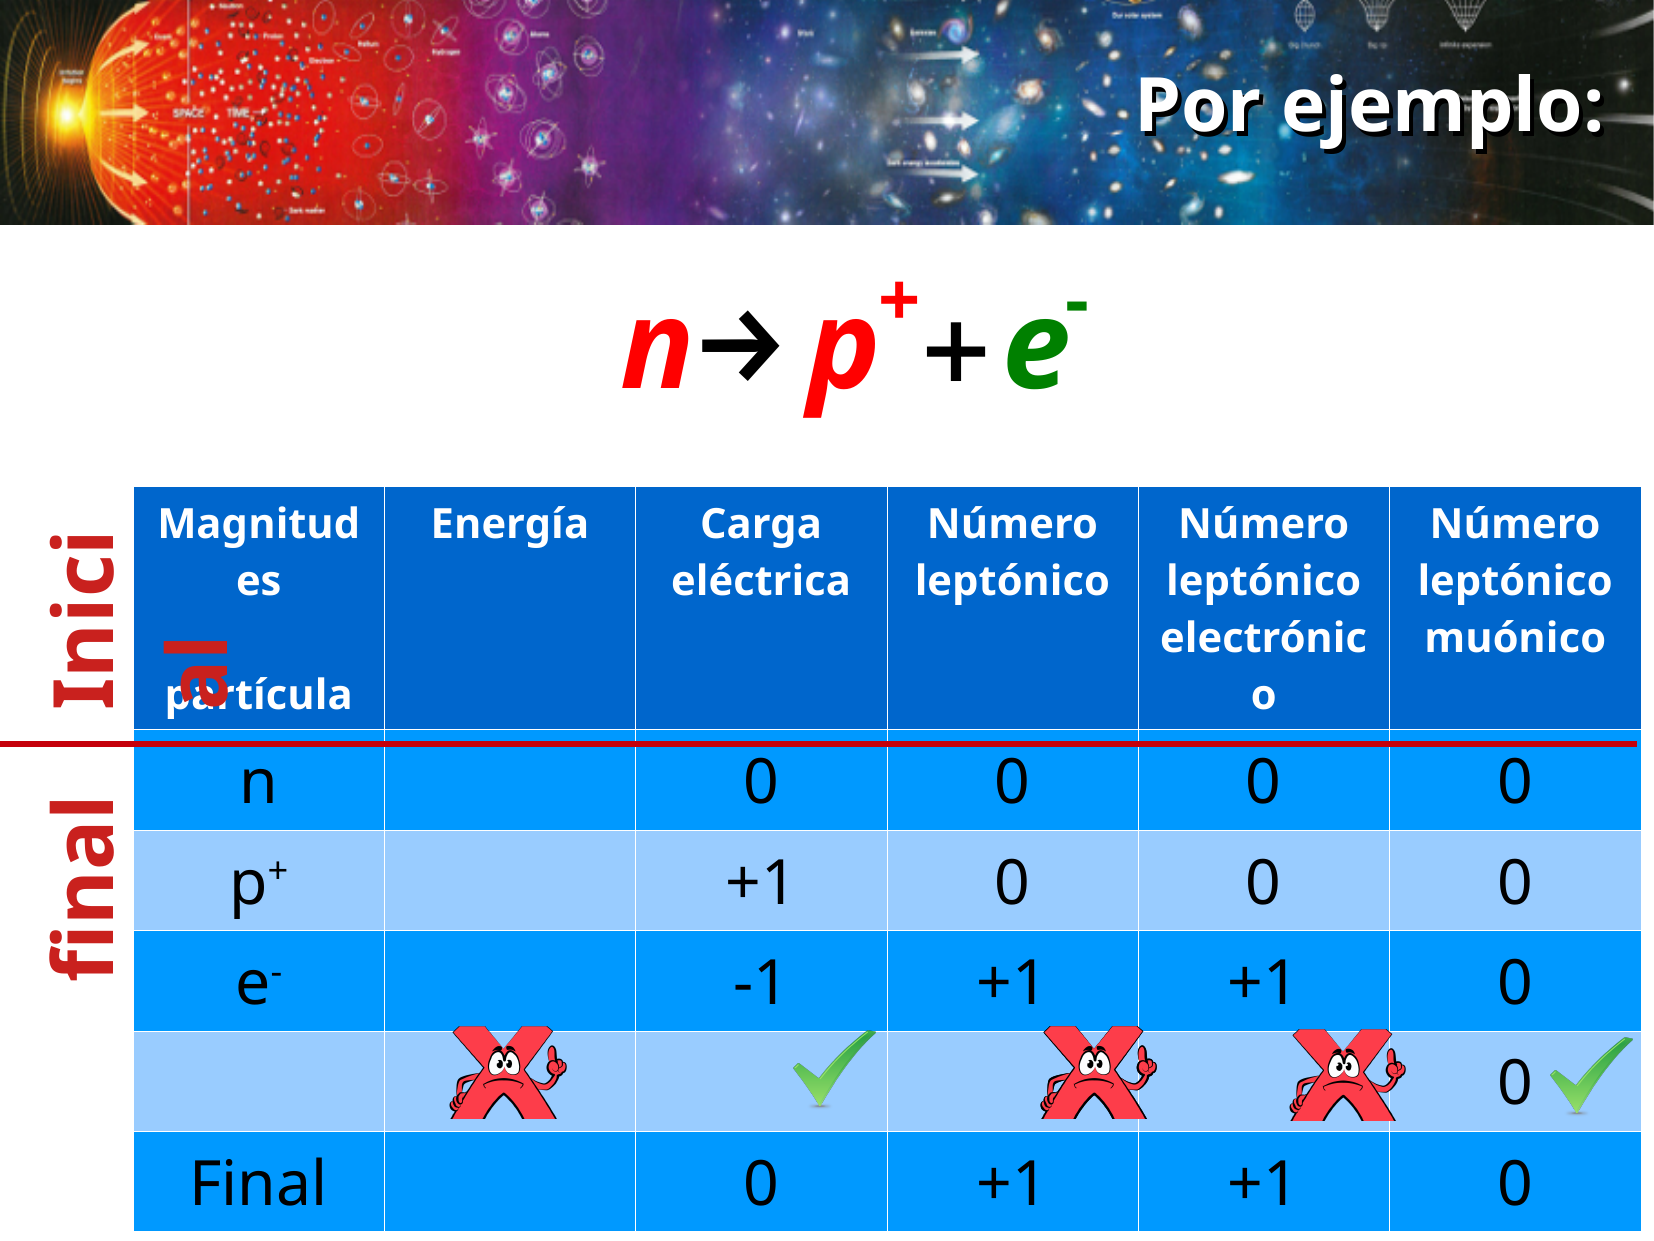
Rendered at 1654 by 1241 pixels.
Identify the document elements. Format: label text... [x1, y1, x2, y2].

table_header Número leptónico muónico [1390, 487, 1641, 729]
table_cell +1 [636, 831, 887, 930]
table_cell n [134, 747, 384, 830]
picture [1040, 1026, 1157, 1119]
table_cell p+ [134, 831, 384, 930]
table_header Energía [385, 487, 635, 729]
picture [793, 1030, 876, 1111]
table_cell n [134, 730, 384, 741]
table_cell 0 [1390, 931, 1641, 1031]
table_cell 0 [1390, 1132, 1641, 1231]
chart [609, 255, 1104, 421]
table_cell 0 [636, 1132, 887, 1231]
table_cell [1139, 1032, 1389, 1131]
table_cell 0 [1390, 730, 1641, 830]
table_cell e- [134, 931, 384, 1031]
table_cell +1 [888, 1132, 1138, 1231]
text_box Inicial [17, 486, 134, 726]
table_cell [134, 1032, 384, 1131]
picture [1550, 1037, 1633, 1117]
text_box final [17, 810, 134, 998]
table_cell [385, 1132, 635, 1231]
table_cell 0 [888, 730, 1138, 741]
table_cell [385, 747, 635, 830]
table_header Magnitudes partícula [134, 487, 384, 729]
table_cell 0 [636, 730, 887, 741]
table_cell 0 [1390, 831, 1641, 930]
table_cell 0 [1390, 1032, 1641, 1131]
picture [1289, 1029, 1406, 1121]
table_header Número leptónico [888, 487, 1138, 729]
table_cell 0 [1139, 831, 1389, 930]
table_cell 0 [636, 747, 887, 830]
table_cell -1 [636, 931, 887, 1031]
table_cell 0 [888, 831, 1138, 930]
title Por ejemplo: [45, 15, 1606, 191]
table_cell [385, 1032, 635, 1131]
table_header Número leptónico electrónico [1139, 487, 1389, 729]
table_cell 0 [888, 747, 1138, 830]
picture [0, 0, 1654, 225]
table_cell 0 [1139, 747, 1389, 830]
table_cell [888, 1032, 1138, 1131]
table_cell +1 [1139, 1132, 1389, 1231]
table_cell [636, 1032, 887, 1131]
table_cell +1 [1139, 931, 1389, 1031]
table_cell [385, 730, 635, 741]
picture [449, 1026, 567, 1119]
table_cell [385, 931, 635, 1031]
table_cell +1 [888, 931, 1138, 1031]
table_cell Final [134, 1132, 384, 1231]
table_cell 0 [1139, 730, 1389, 741]
table_cell [385, 831, 635, 930]
table_header Carga eléctrica [636, 487, 887, 729]
